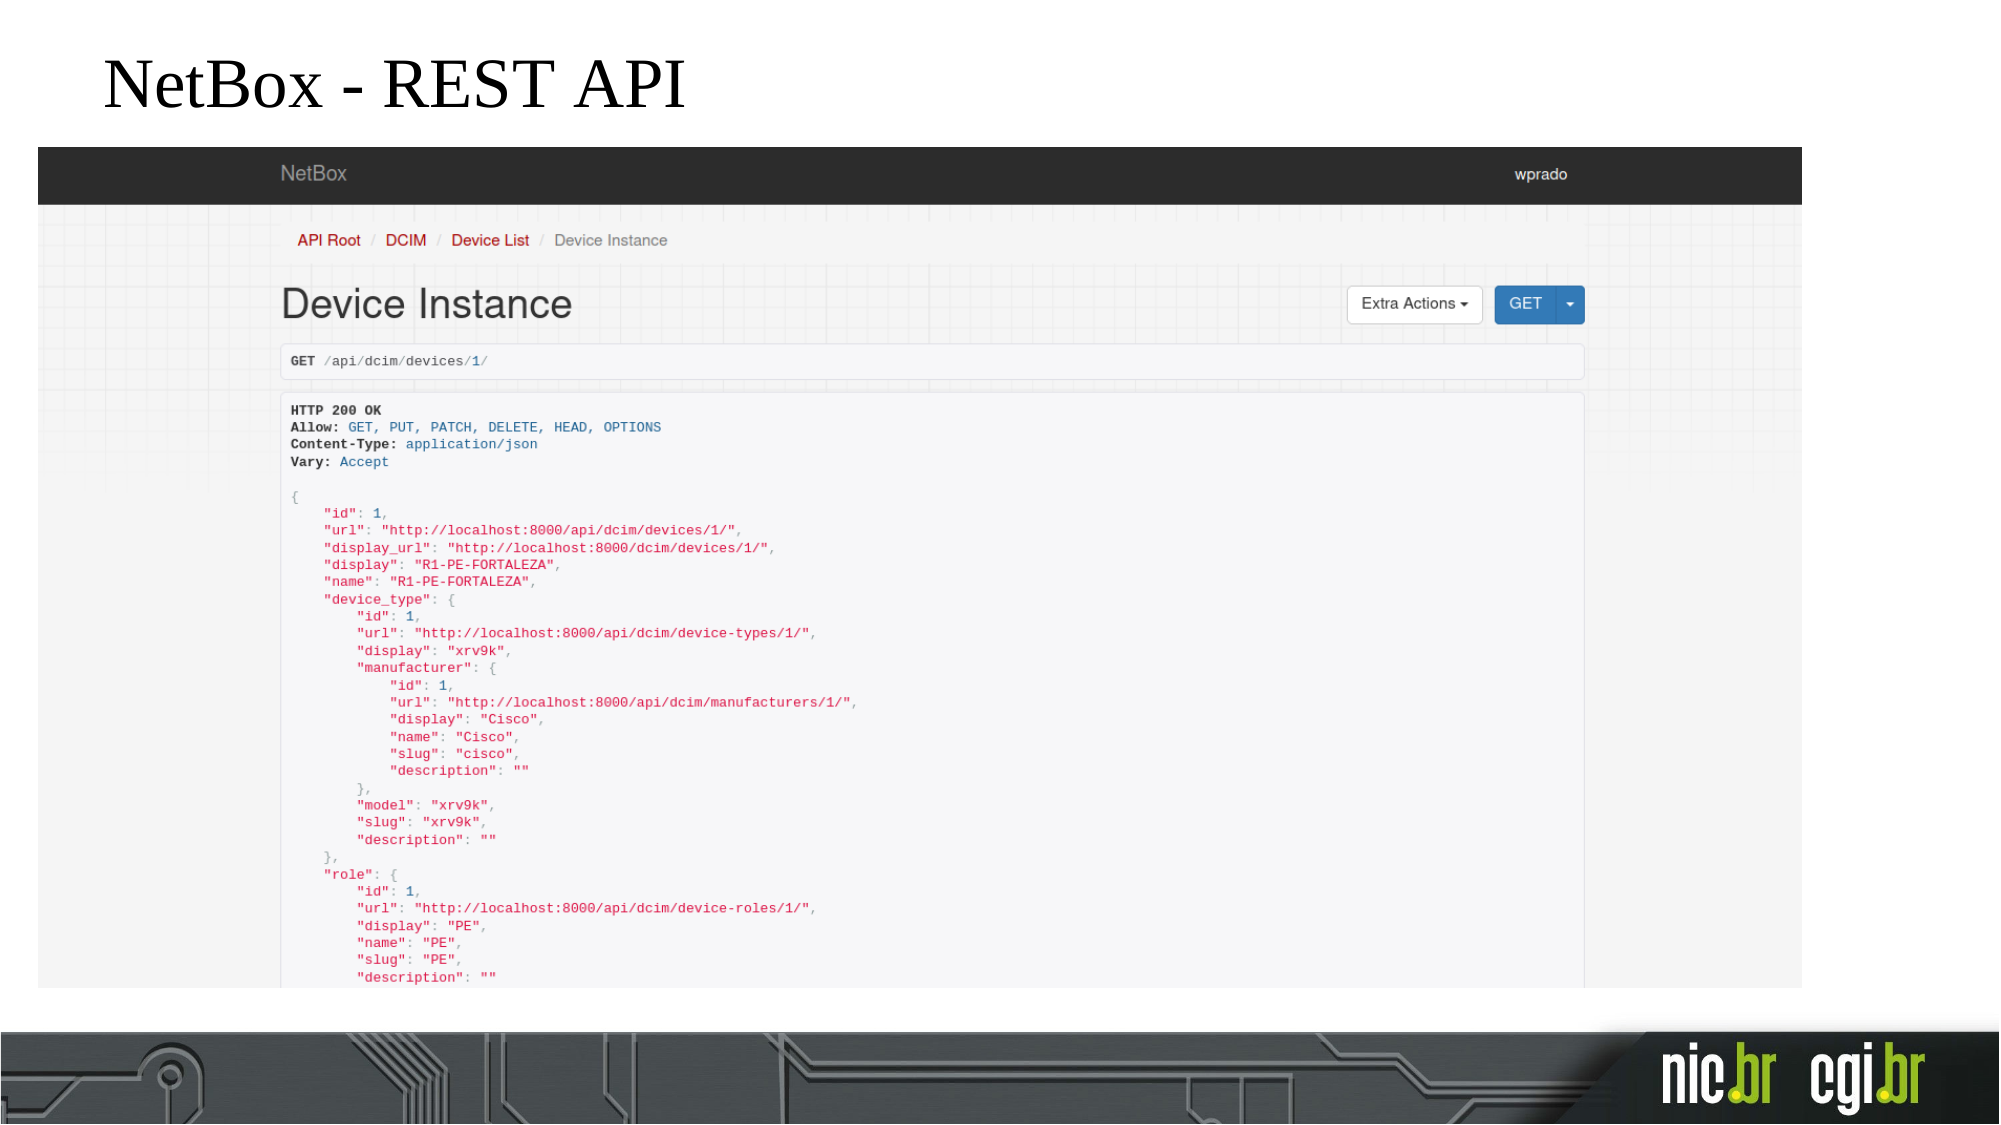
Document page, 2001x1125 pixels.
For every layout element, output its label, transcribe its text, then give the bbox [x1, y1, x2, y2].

picture [0, 0, 1999, 1124]
title NetBox - REST API [78, 36, 1923, 122]
